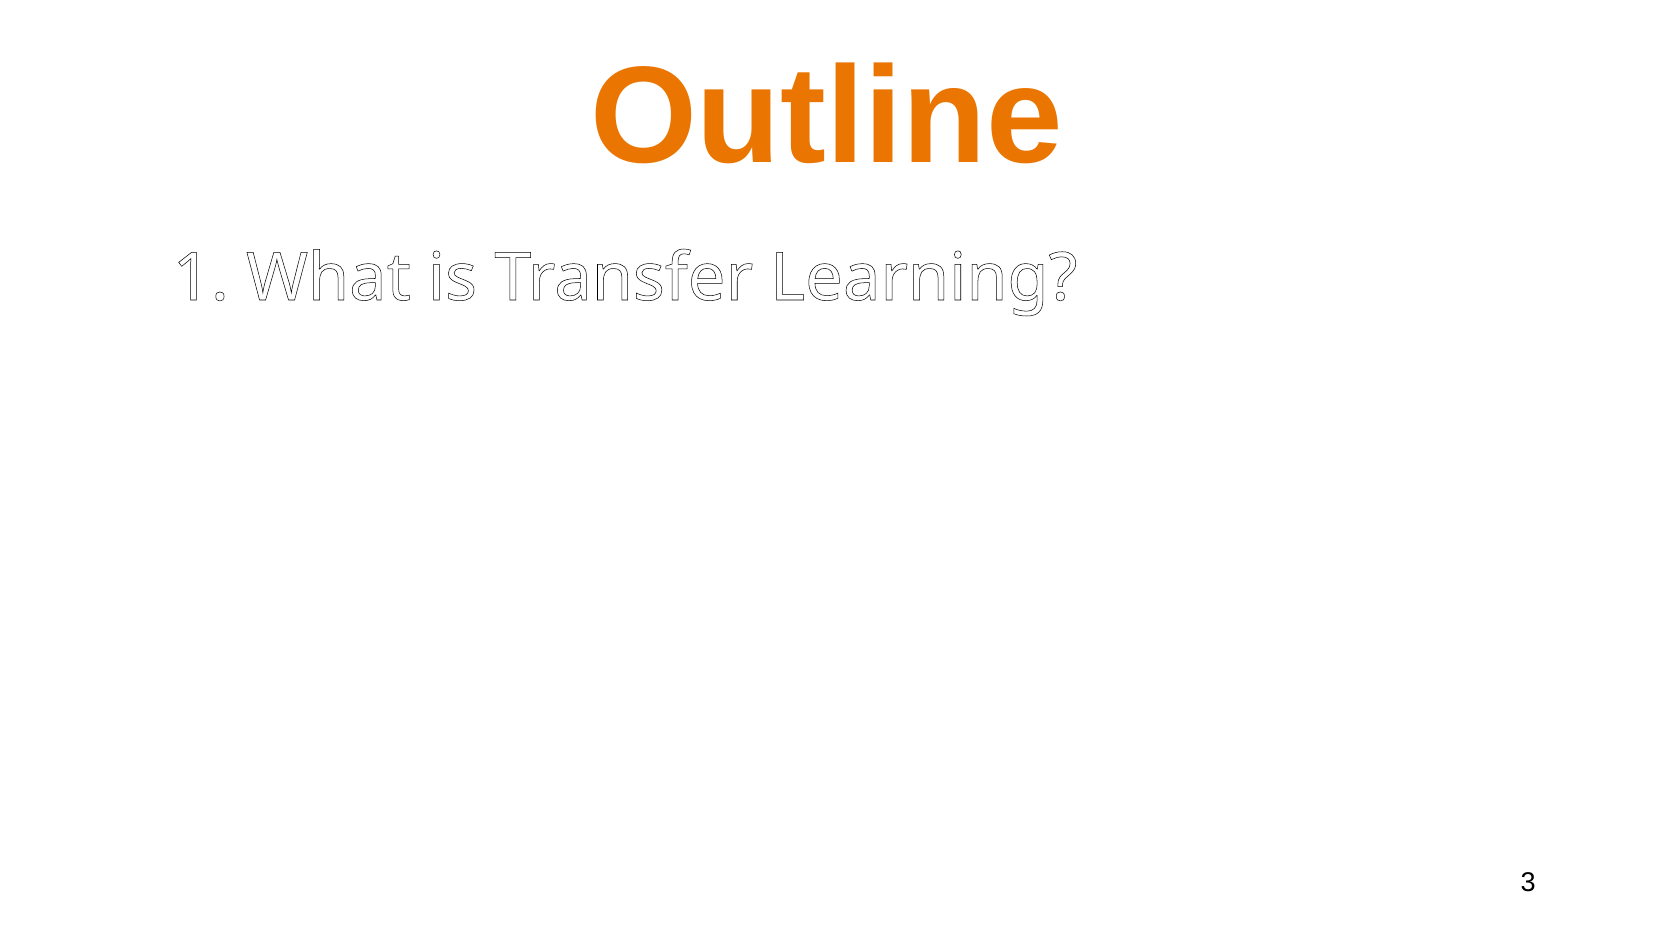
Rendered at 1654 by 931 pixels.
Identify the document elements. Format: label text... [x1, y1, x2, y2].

title Outline [82, 37, 1571, 193]
list 1. What is Transfer Learning? [101, 228, 1591, 871]
